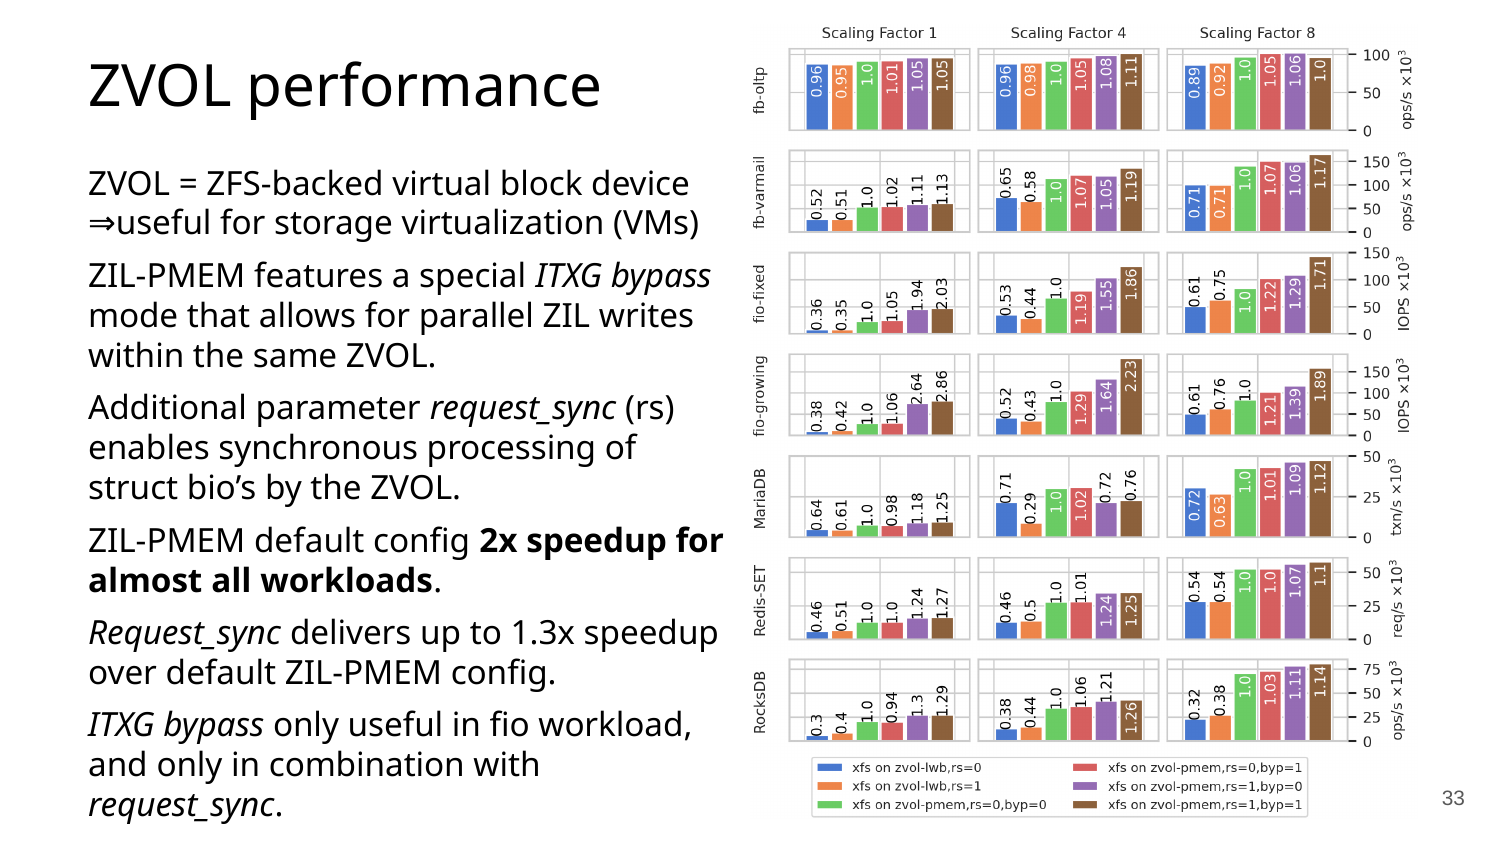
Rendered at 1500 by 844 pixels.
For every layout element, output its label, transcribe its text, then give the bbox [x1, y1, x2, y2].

title ZVOL performance [73, 33, 708, 146]
picture [750, 24, 1418, 819]
text_box ZVOL = ZFS-backed virtual block device ⇒useful for storage virtualization (VMs) ZIL-PMEM features a special ITXG bypass mode that allows for parallel ZIL writes within the same ZVOL. Additional parameter request_sync (rs) enables synchronous processing of struct bio’s by the ZVOL. ZIL-PMEM default config 2x speedup for almost all workloads. Request_sync delivers up to 1.3x speedup over default ZIL-PMEM config. ITXG bypass only useful in fio workload, and only in combination with request_sync. [73, 146, 741, 623]
slide_number <number> [1389, 764, 1480, 830]
